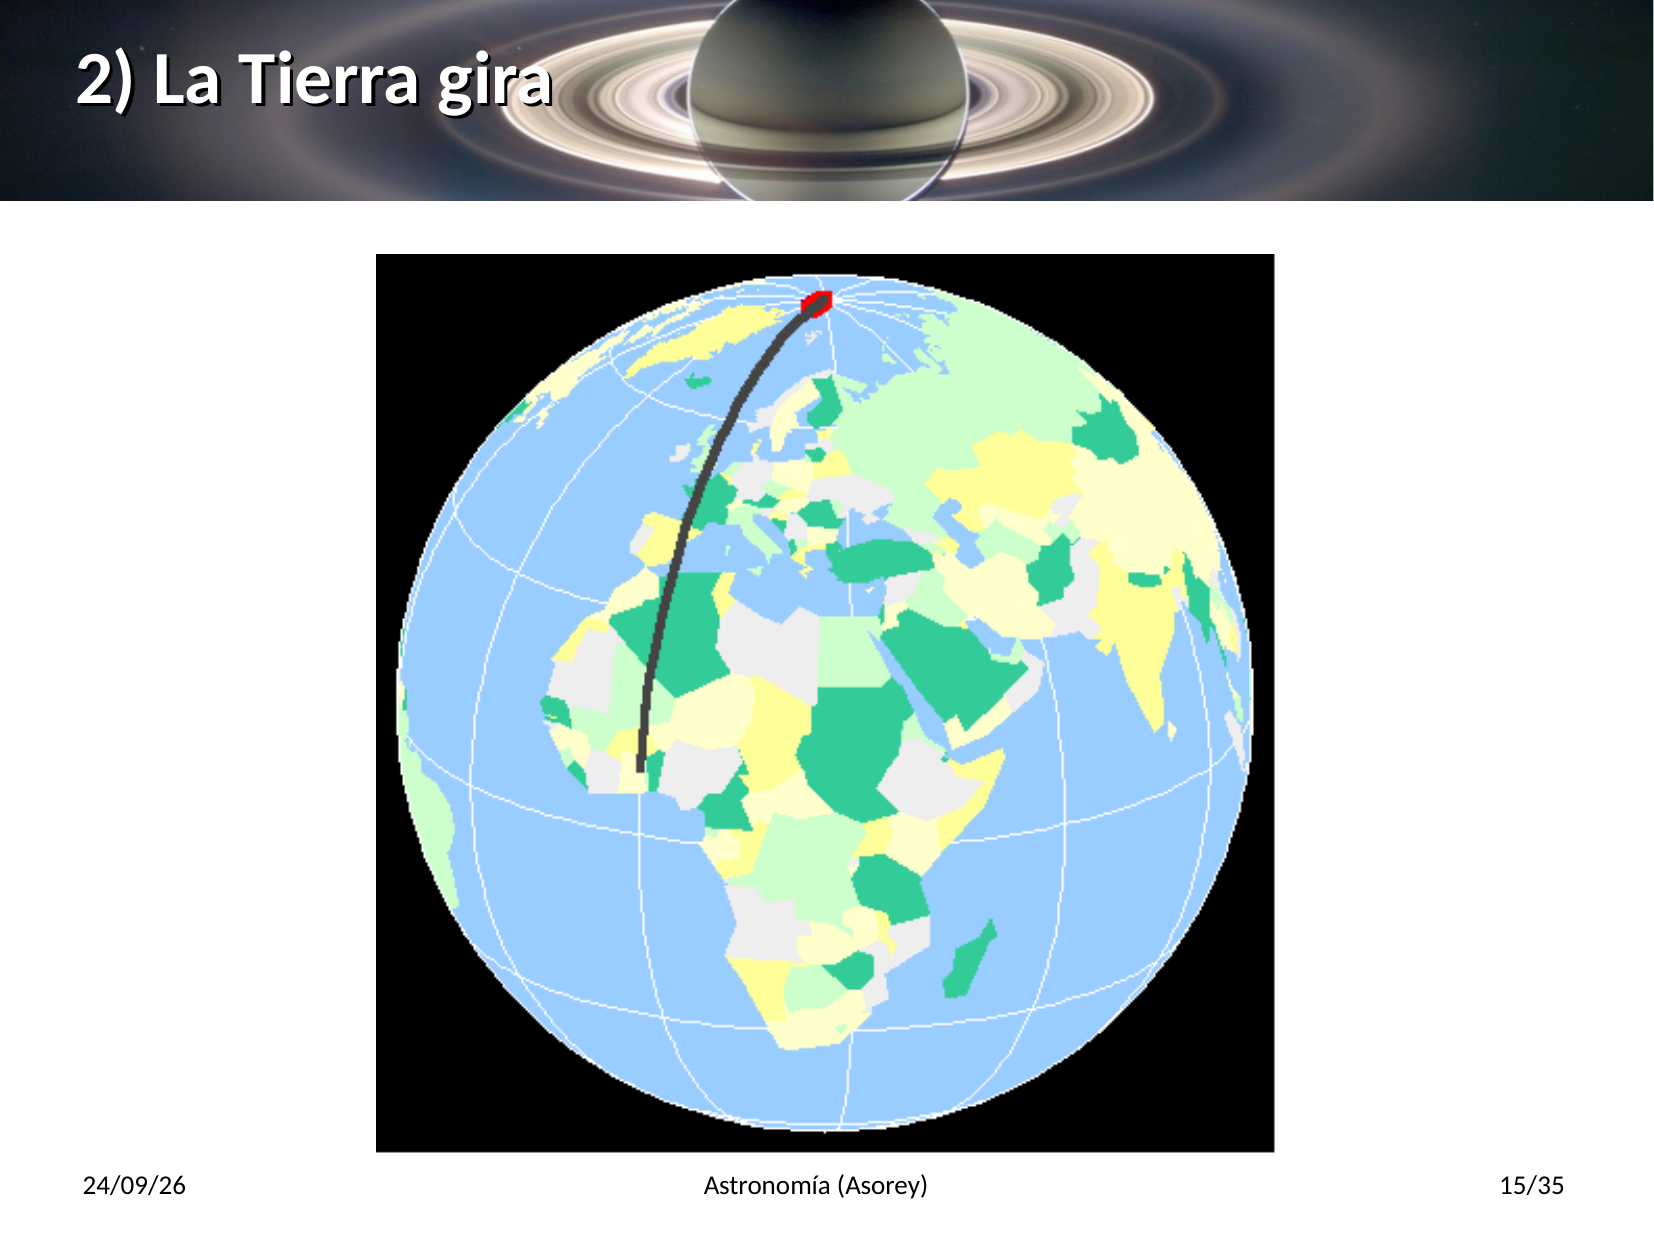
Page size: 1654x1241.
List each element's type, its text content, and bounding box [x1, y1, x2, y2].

picture [0, 0, 1654, 201]
picture [376, 254, 1277, 1156]
title 2) La Tierra gira [75, 19, 1564, 151]
